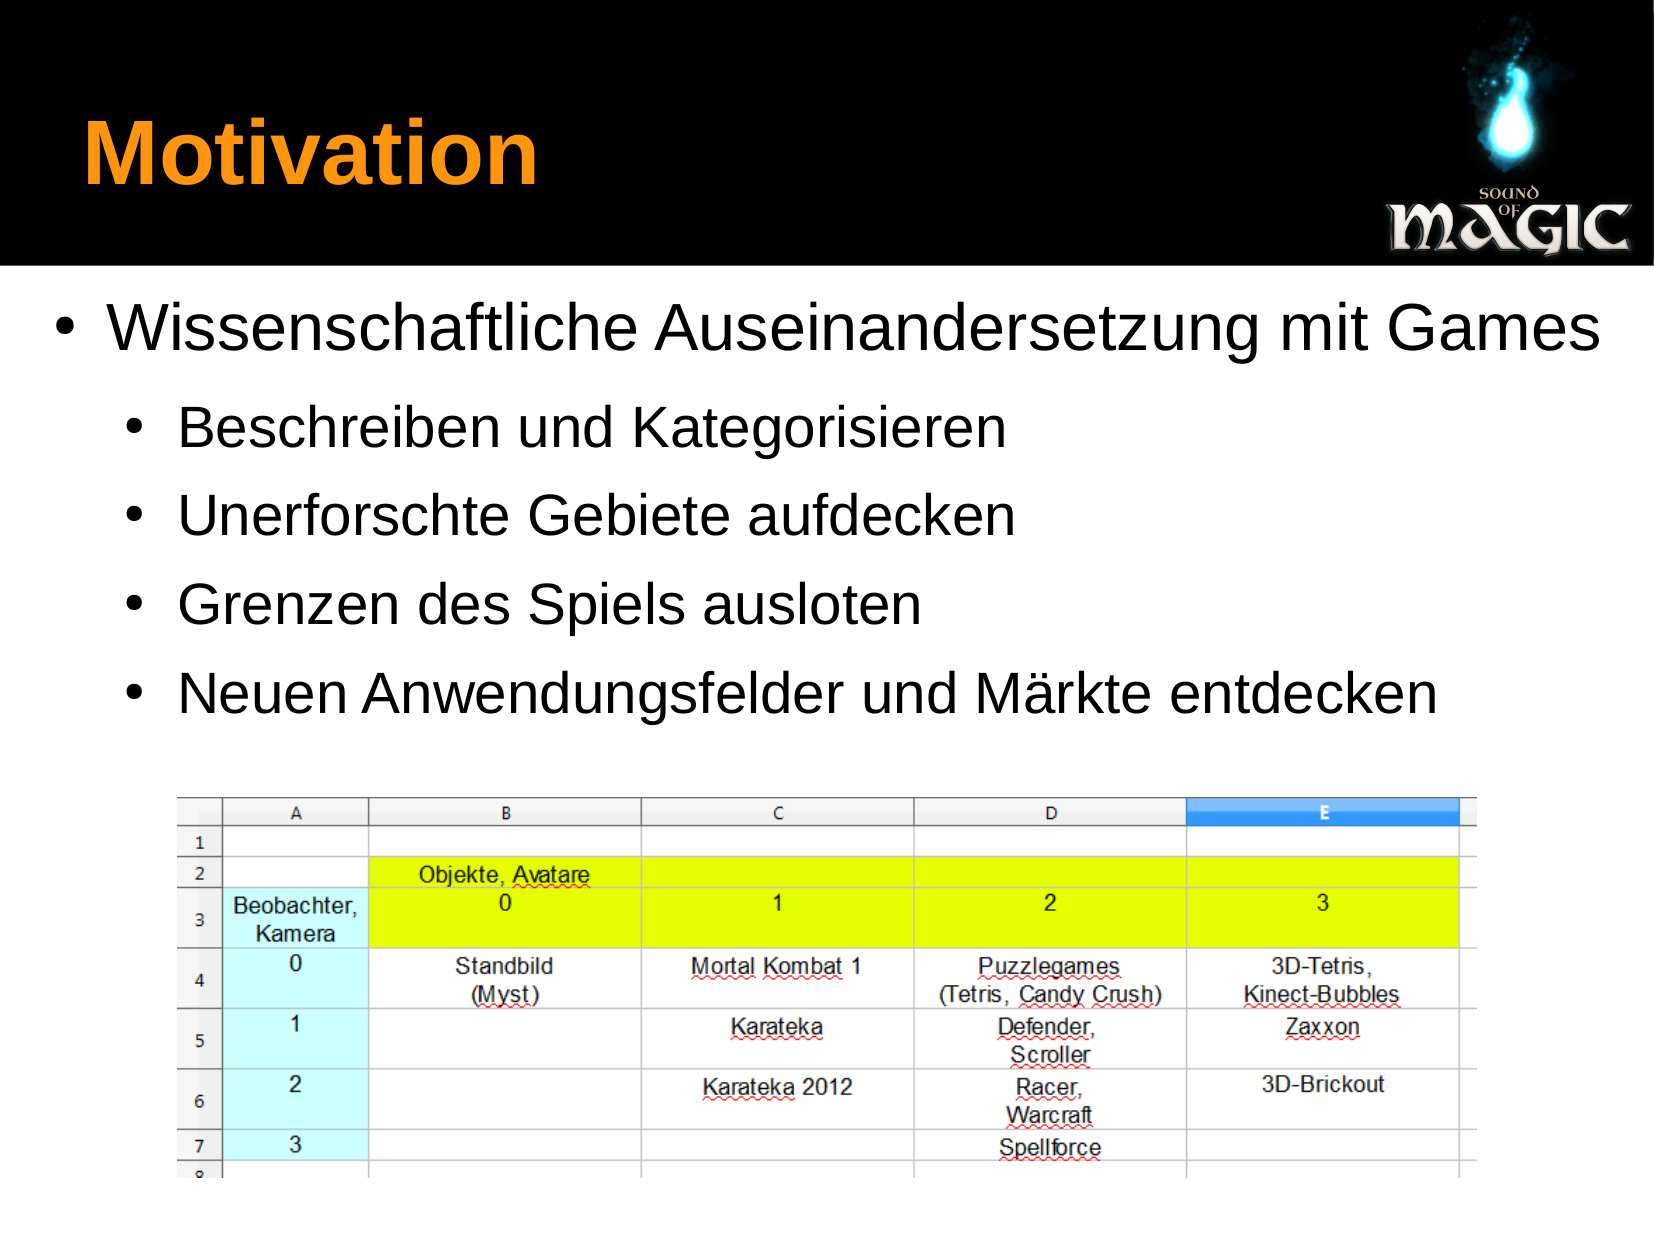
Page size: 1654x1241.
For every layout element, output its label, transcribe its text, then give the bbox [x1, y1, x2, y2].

picture [1364, 11, 1654, 260]
title Motivation [82, 49, 1571, 257]
list Wissenschaftliche Auseinandersetzung mit Games Beschreiben und Kategorisieren Unerforschte Gebiete aufdecken Grenzen des Spiels ausloten Neuen Anwendungsfelder und Märkte entdecken [35, 290, 1607, 1109]
picture [177, 797, 1477, 1178]
